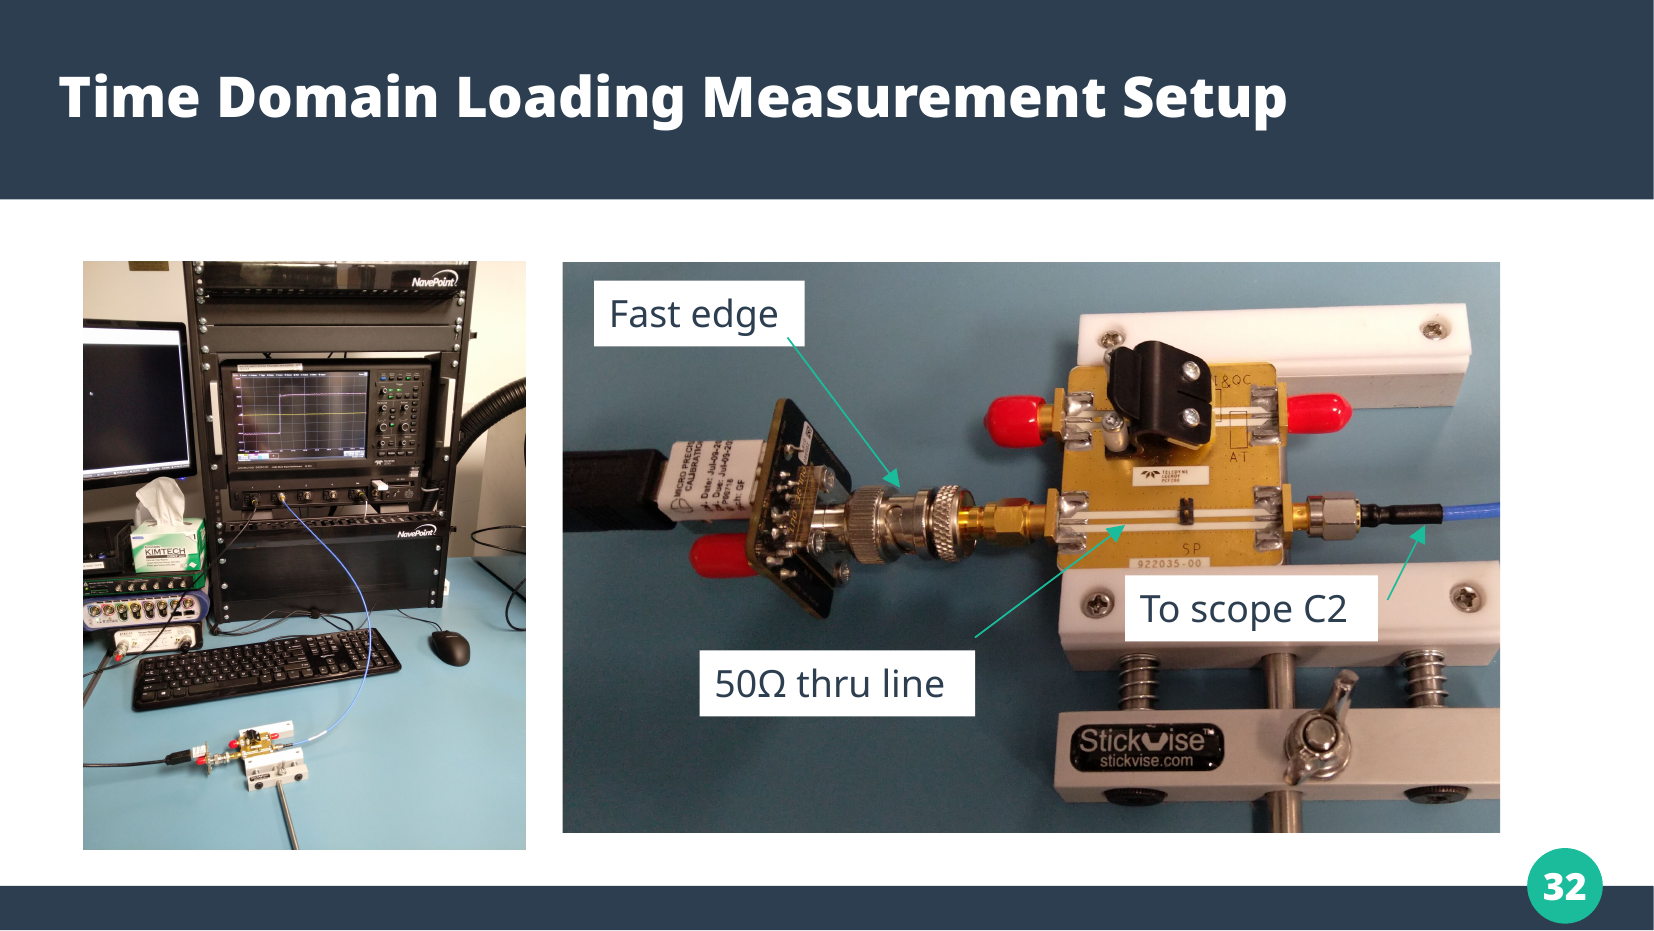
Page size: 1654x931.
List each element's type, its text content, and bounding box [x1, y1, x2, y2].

text_box To scope C2 [1125, 579, 1378, 638]
picture [83, 261, 526, 851]
text_box Fast edge [594, 284, 805, 343]
text_box 50Ω thru line [699, 654, 976, 713]
title Time Domain Loading Measurement Setup [59, 37, 1595, 155]
picture [562, 262, 1501, 833]
